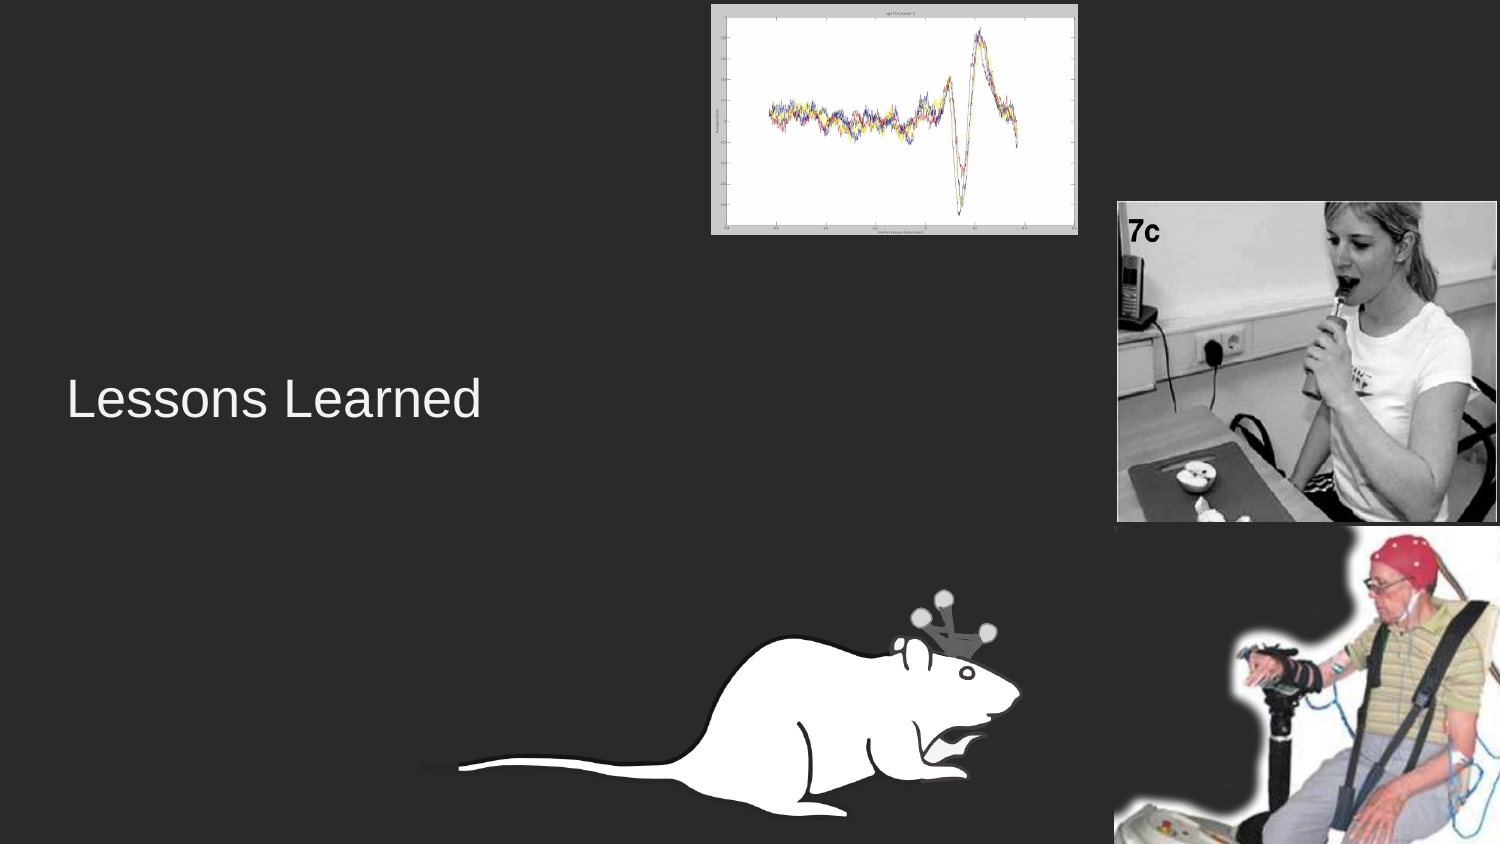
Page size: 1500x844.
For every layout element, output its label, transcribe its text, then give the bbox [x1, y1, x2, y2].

picture [420, 589, 1023, 820]
picture [1117, 201, 1497, 522]
picture [711, 4, 1078, 236]
picture [1114, 526, 1500, 844]
title Lessons Learned [51, 348, 1117, 443]
